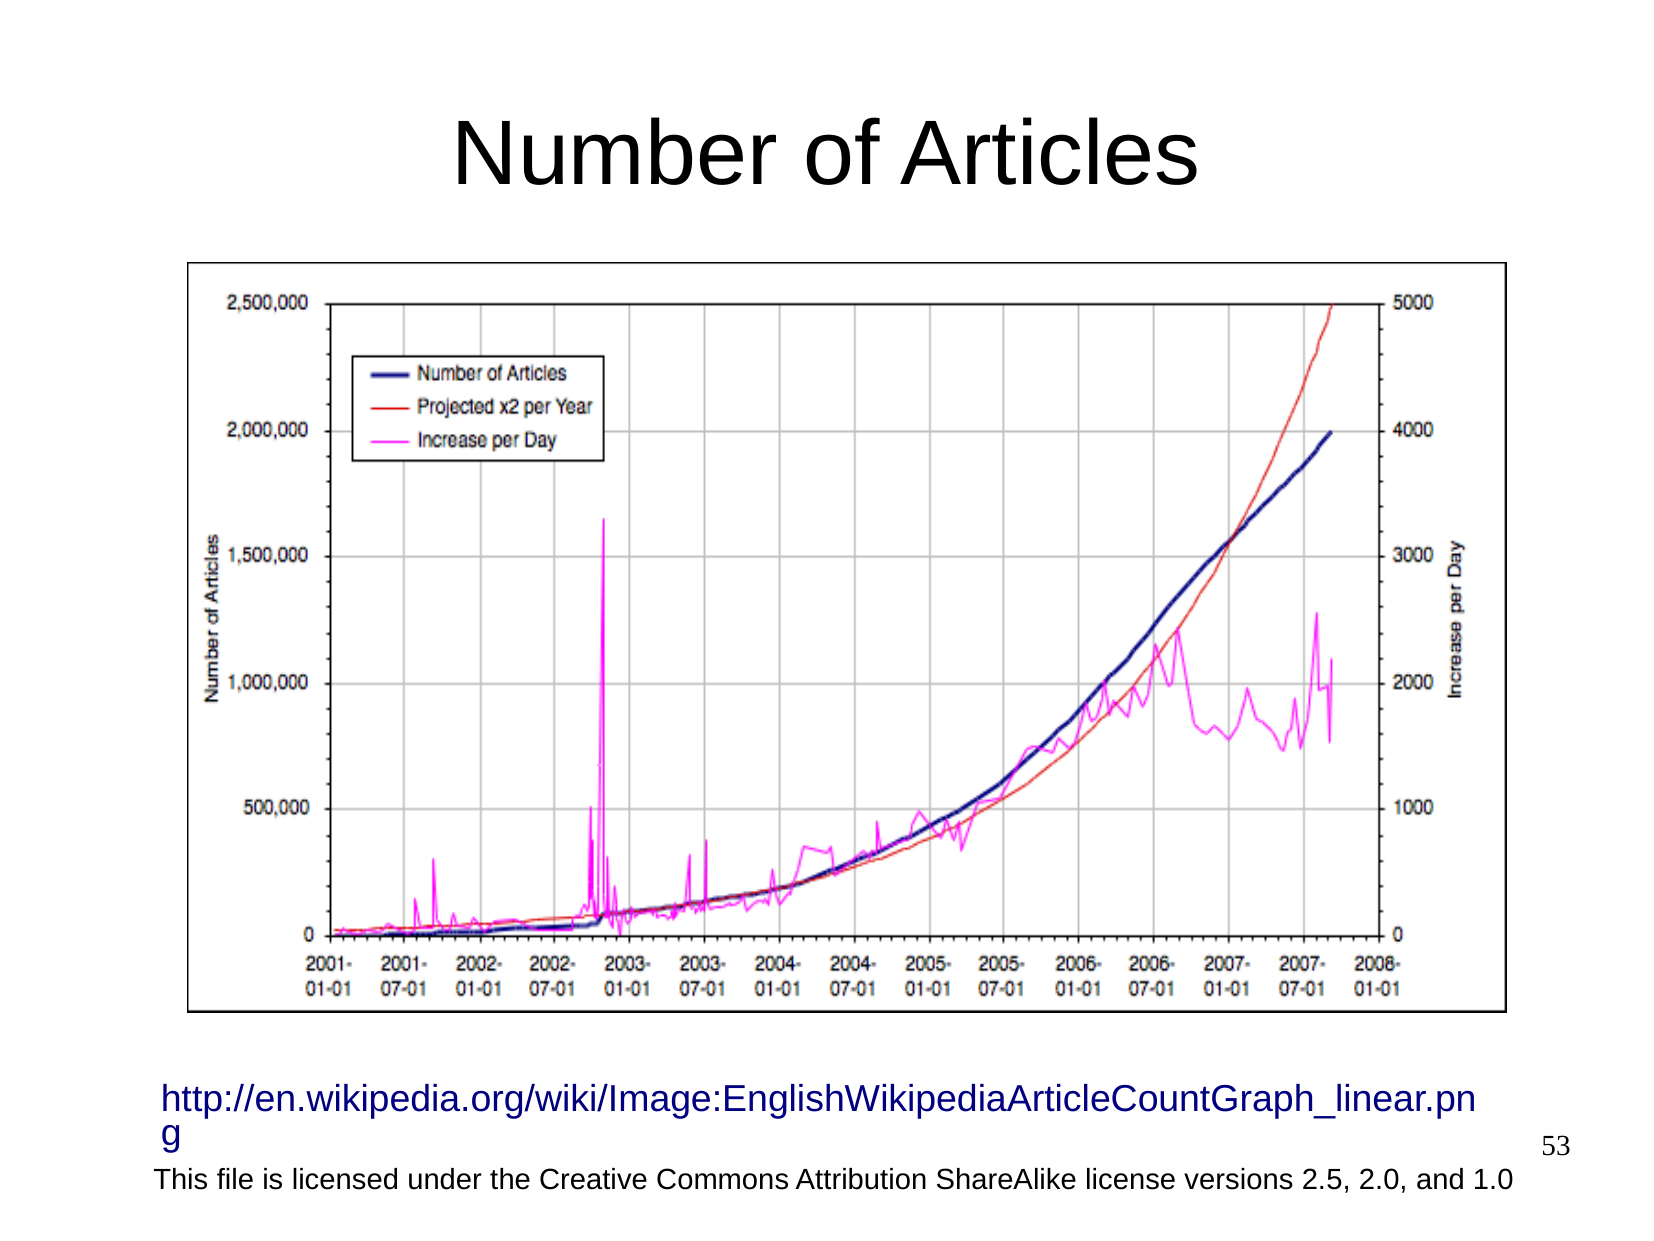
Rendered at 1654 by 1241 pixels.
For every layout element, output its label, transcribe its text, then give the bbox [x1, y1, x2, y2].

picture [187, 262, 1507, 1013]
text_box http://en.wikipedia.org/wiki/Image:EnglishWikipediaArticleCountGraph_linear.png [146, 1070, 1511, 1155]
title Number of Articles [82, 49, 1571, 257]
text_box This file is licensed under the Creative Commons Attribution ShareAlike license versions 2.5, 2.0, and 1.0 [17, 1155, 1652, 1223]
